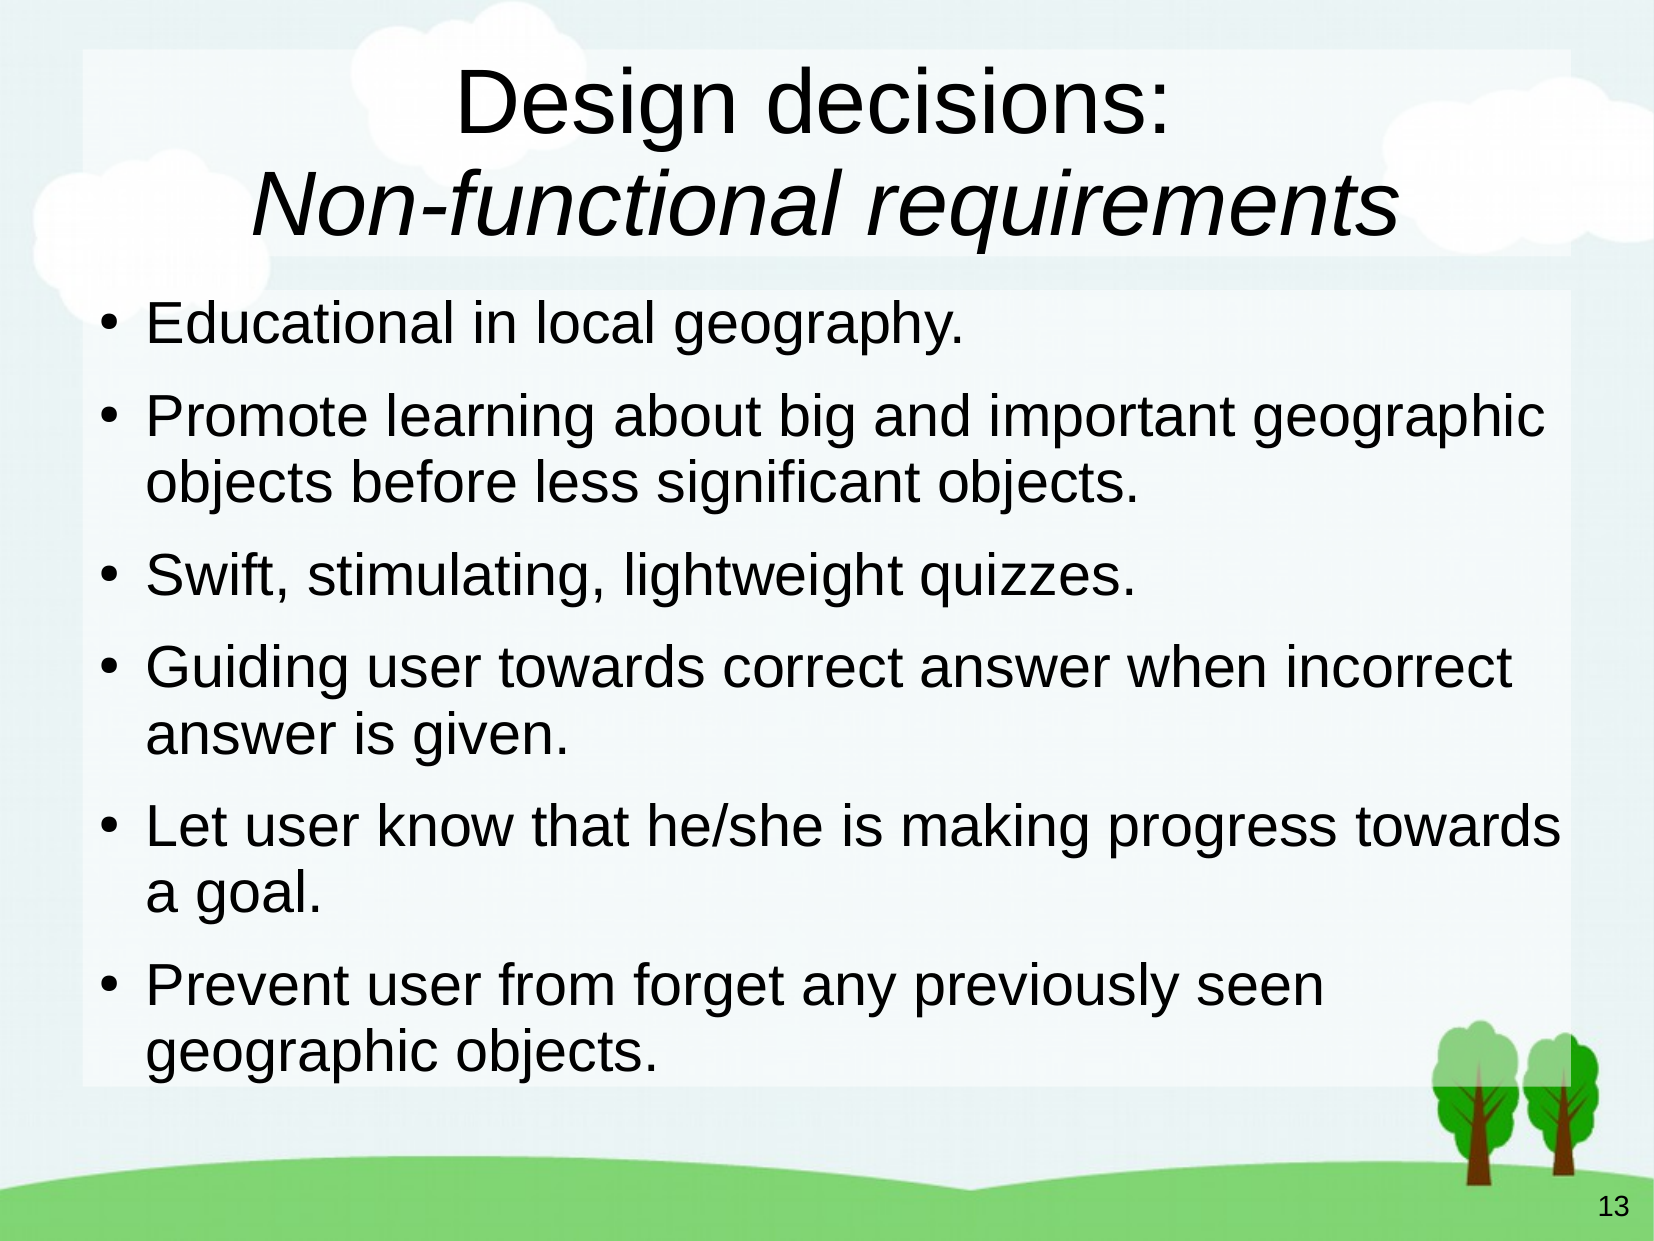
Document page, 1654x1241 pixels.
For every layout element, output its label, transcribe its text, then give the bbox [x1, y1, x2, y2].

picture [0, 0, 1654, 1241]
title Design decisions: Non-functional requirements [82, 49, 1571, 257]
list Educational in local geography. Promote learning about big and important geographic objects before less significant objects. Swift, stimulating, lightweight quizzes. Guiding user towards correct answer when incorrect answer is given. Let user know that he/she is making progress towards a goal. Prevent user from forget any previously seen geographic objects. [82, 290, 1571, 1087]
